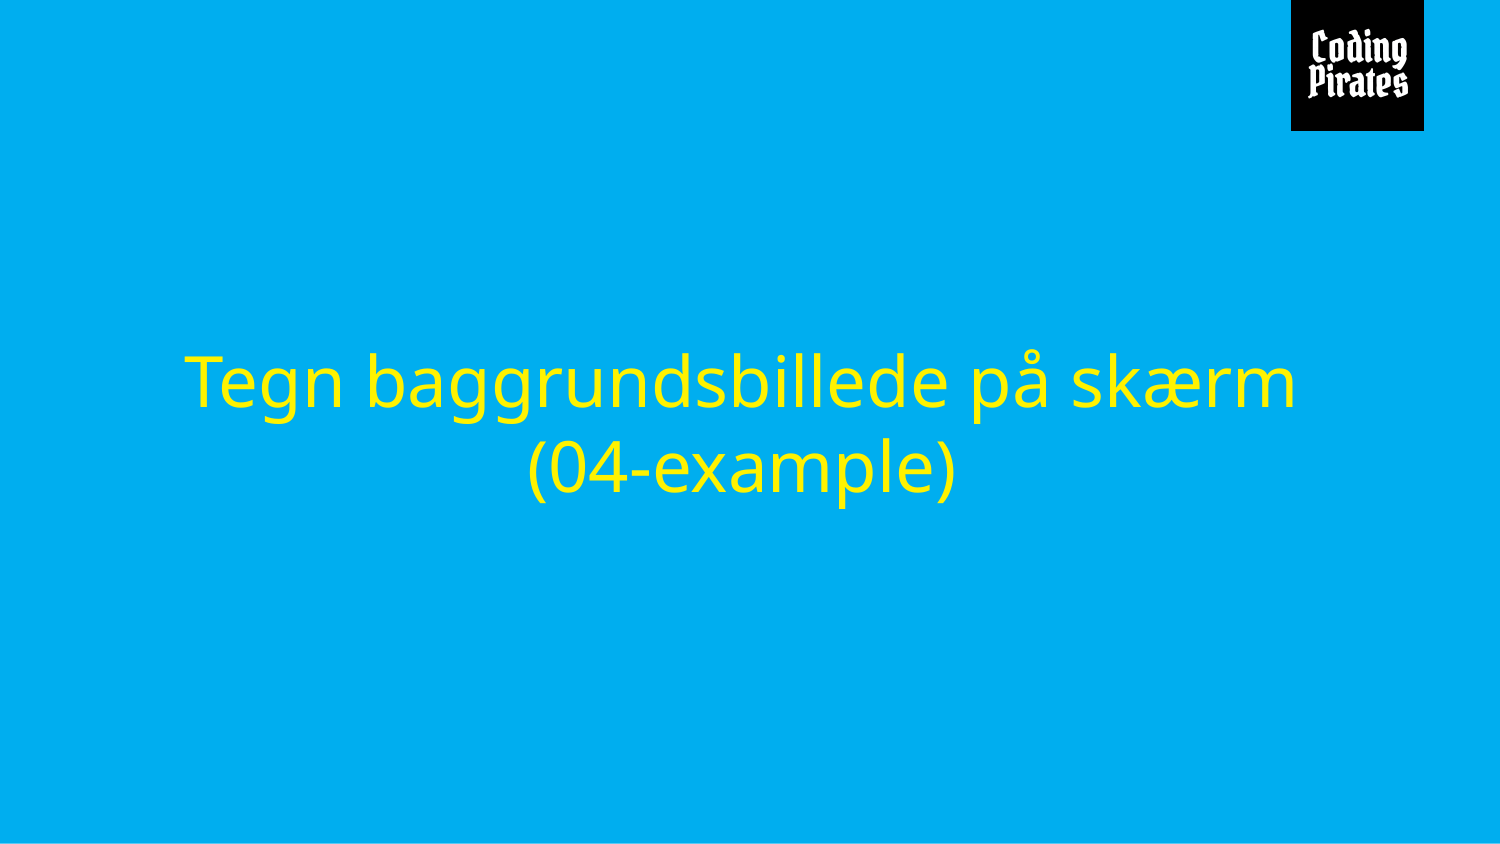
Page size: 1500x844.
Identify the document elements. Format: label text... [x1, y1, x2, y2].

title Tegn baggrundsbillede på skærm (04-example) [12, 352, 1472, 491]
picture [1292, 0, 1423, 130]
